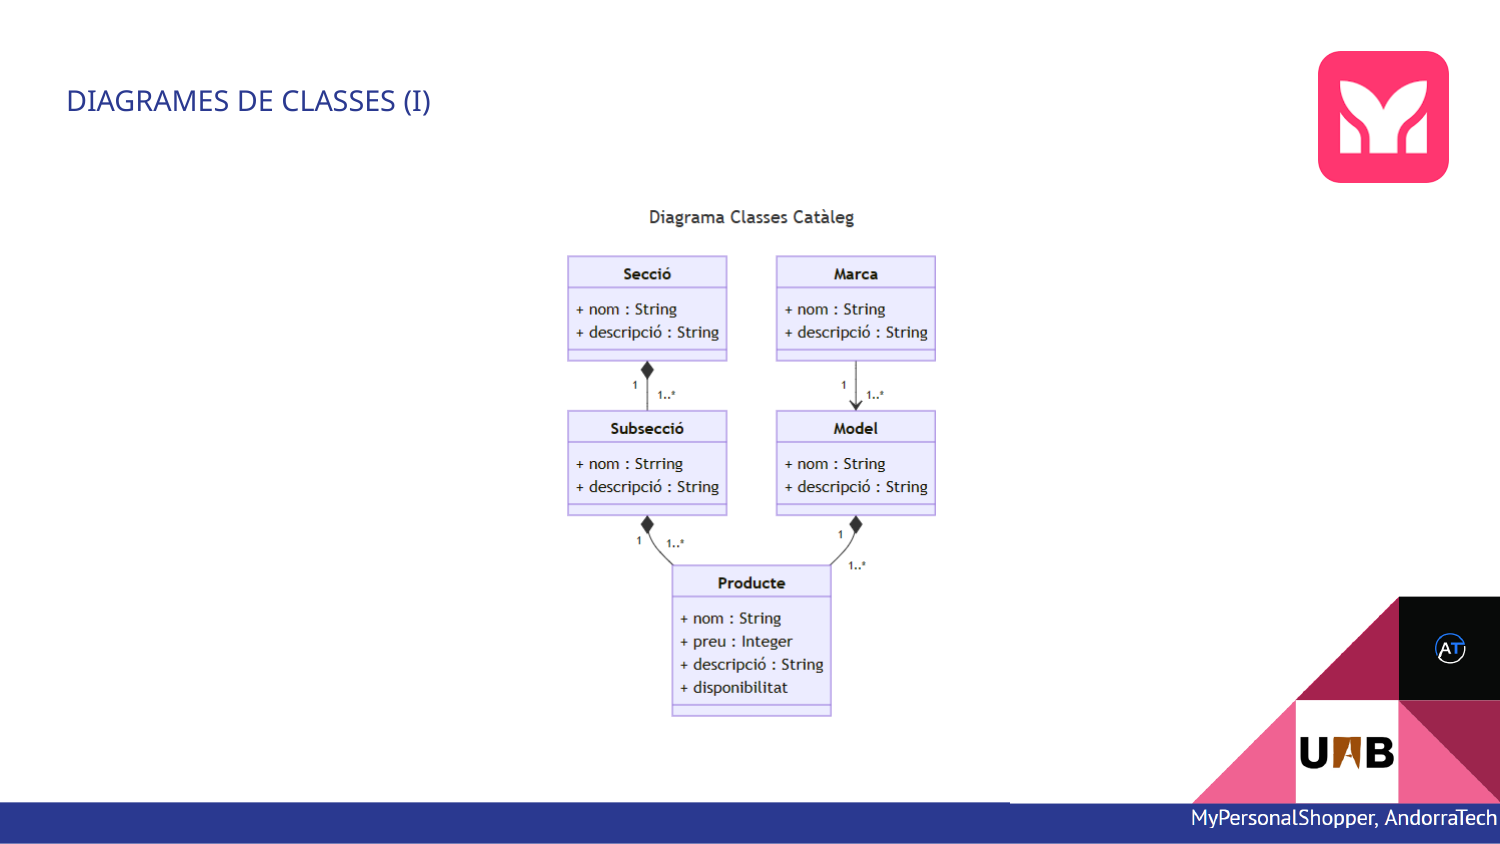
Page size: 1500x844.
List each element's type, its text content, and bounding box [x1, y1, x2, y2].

picture [1318, 51, 1449, 183]
picture [1010, 415, 1500, 828]
picture [505, 166, 995, 747]
title DIAGRAMES DE CLASSES (I) [51, 67, 1318, 167]
